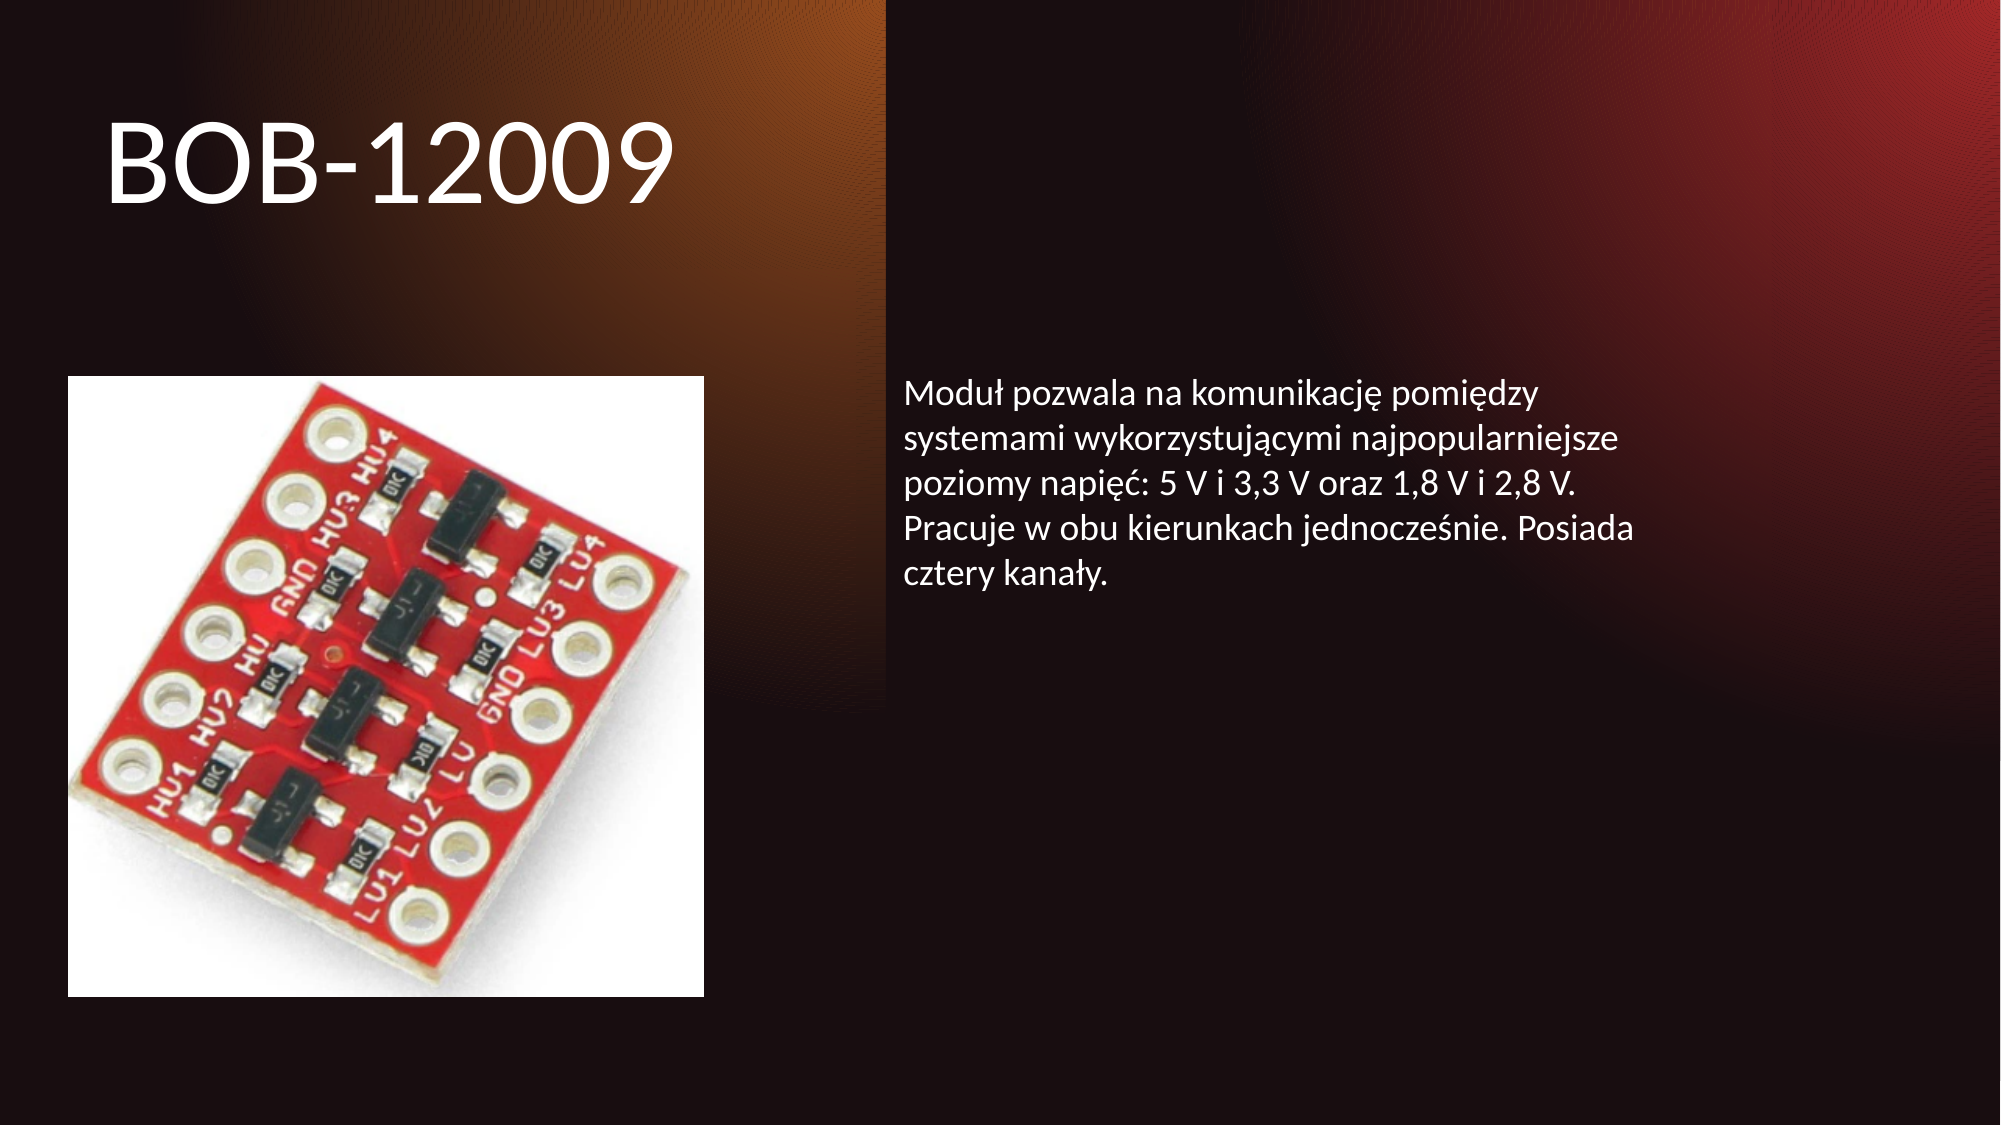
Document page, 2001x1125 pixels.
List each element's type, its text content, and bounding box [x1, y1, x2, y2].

picture [68, 376, 704, 997]
text_box Moduł pozwala na komunikację pomiędzy systemami wykorzystującymi najpopularniejsze poziomy napięć: 5 V i 3,3 V oraz 1,8 V i 2,8 V. Pracuje w obu kierunkach jednocześnie. Posiada cztery kanały. [888, 360, 1712, 603]
title BOB-12009 [88, 88, 1910, 250]
